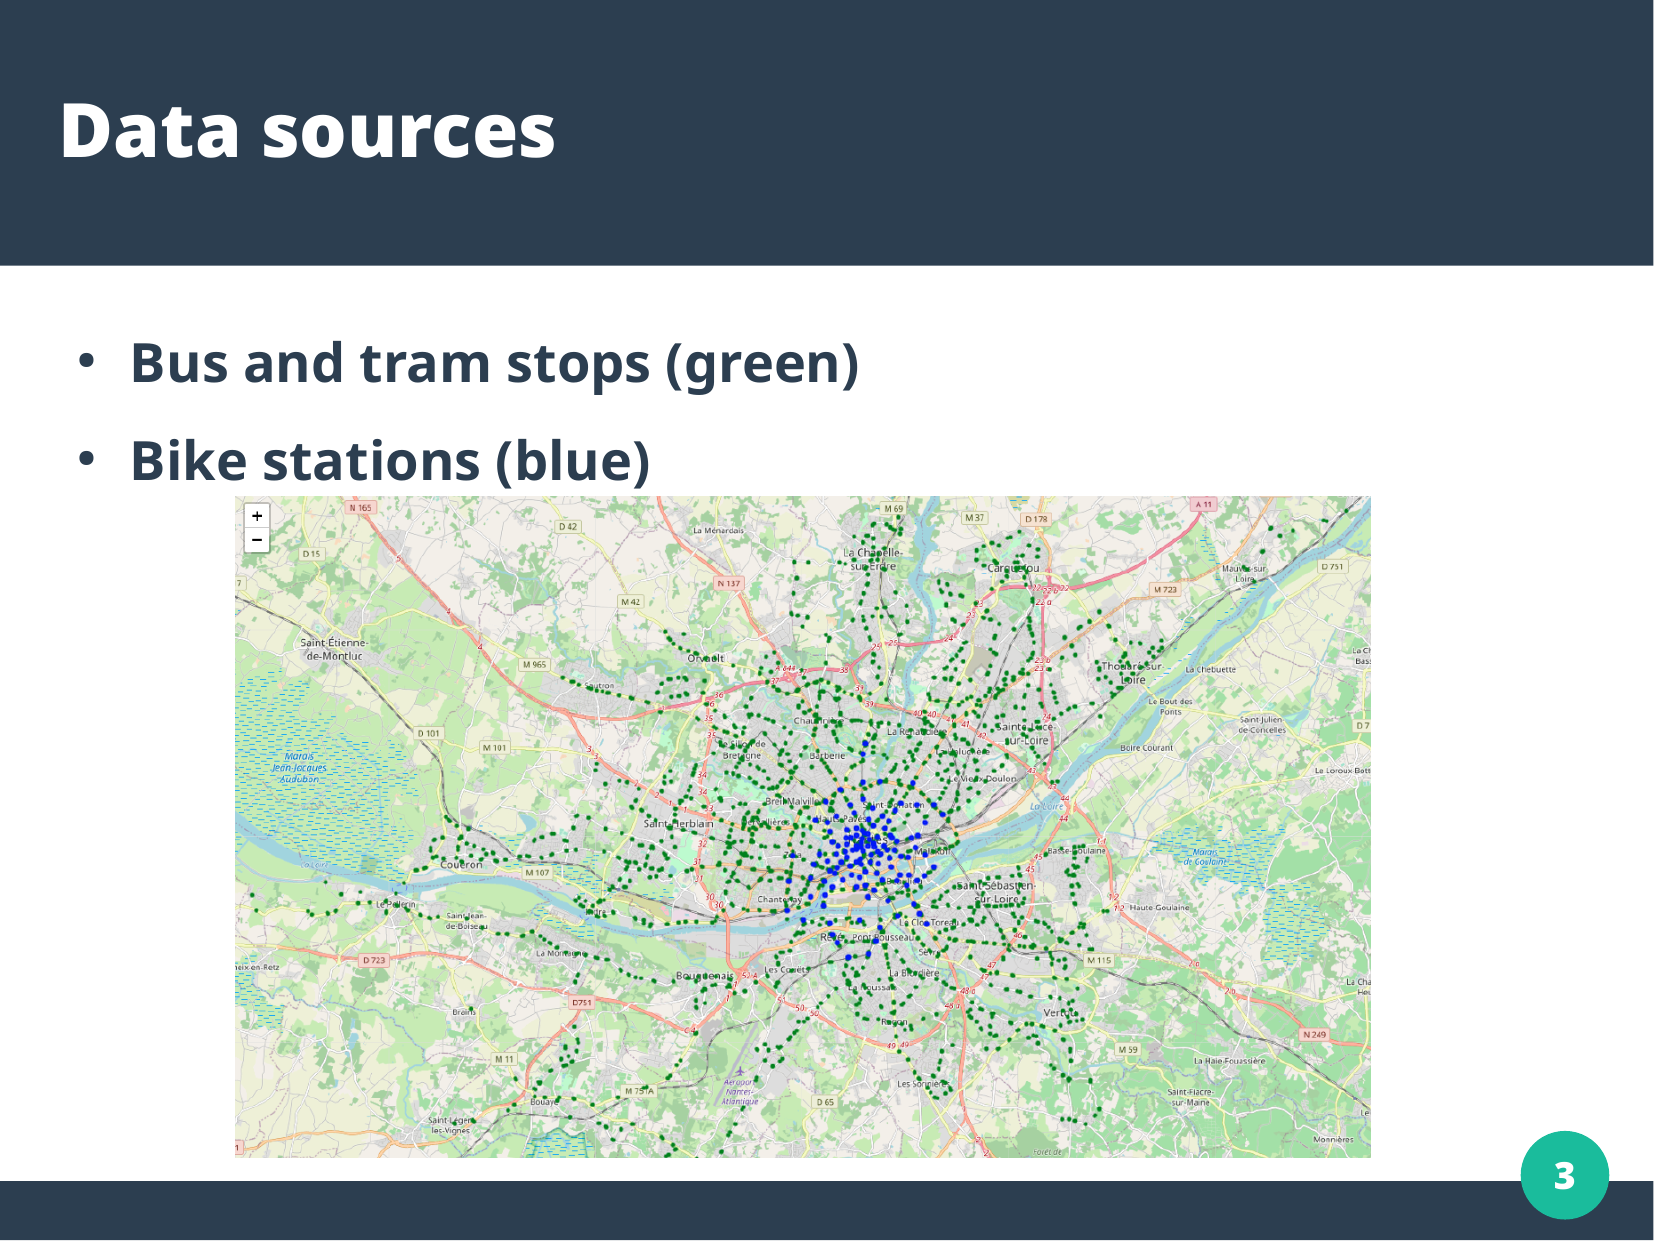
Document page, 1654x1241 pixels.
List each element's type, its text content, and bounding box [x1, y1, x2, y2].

picture [232, 496, 1371, 1158]
title Data sources [59, 49, 1595, 207]
list Bus and tram stops (green) Bike stations (blue) [59, 324, 1595, 1152]
